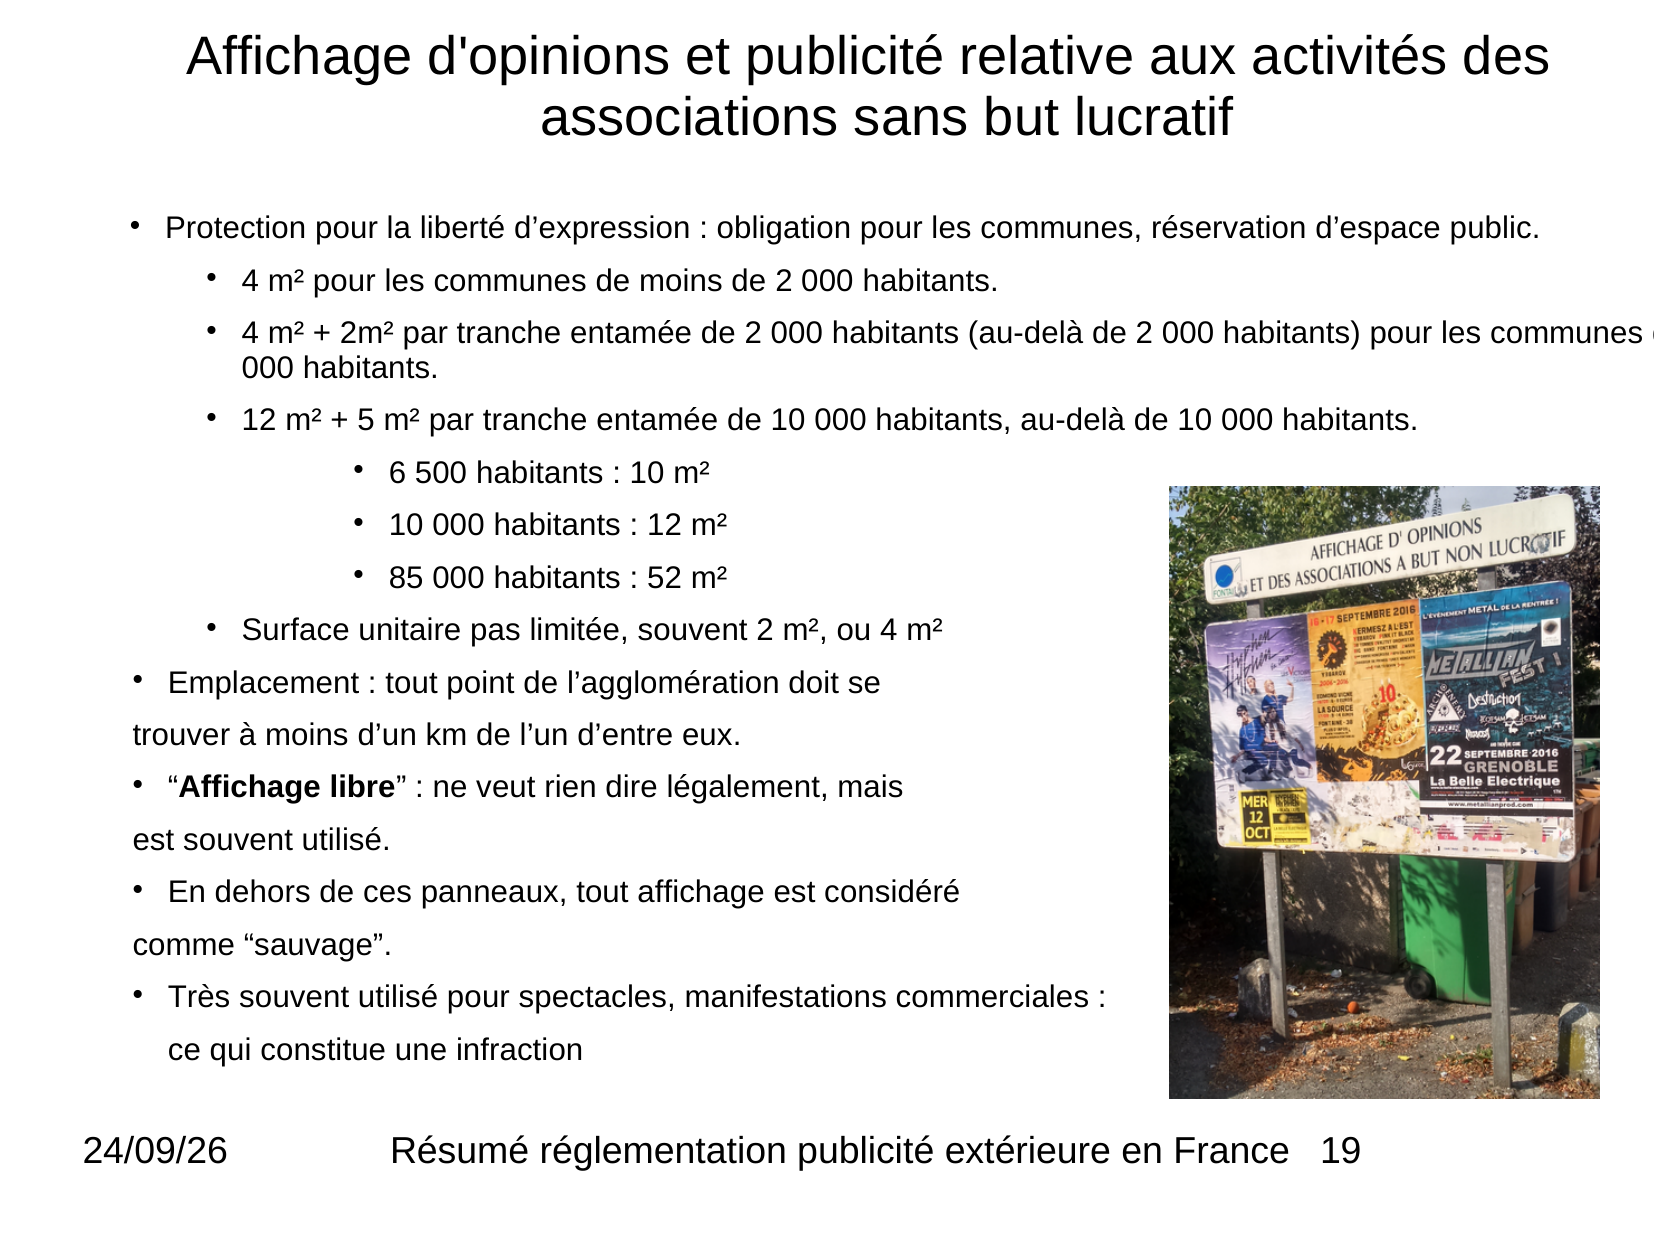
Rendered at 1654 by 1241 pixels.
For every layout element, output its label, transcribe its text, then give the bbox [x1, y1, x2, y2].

picture [1169, 486, 1600, 1099]
text_box Protection pour la liberté d’expression : obligation pour les communes, réservation d’espace public. 4 m² pour les communes de moins de 2 000 habitants. 4 m² + 2m² par tranche entamée de 2 000 habitants (au-delà de 2 000 habitants) pour les communes de plus de 4 000 habitants. 12 m² + 5 m² par tranche entamée de 10 000 habitants, au-delà de 10 000 habitants. 6 500 habitants : 10 m² 10 000 habitants : 12 m² 85 000 habitants : 52 m² Surface unitaire pas limitée, souvent 2 m², ou 4 m² Emplacement : tout point de l’agglomération doit se trouver à moins d’un km de l’un d’entre eux. “Affichage libre” : ne veut rien dire légalement, mais est souvent utilisé. En dehors de ces panneaux, tout affichage est considéré comme “sauvage”. Très souvent utilisé pour spectacles, manifestations commerciales : ce qui constitue une infraction [59, 129, 1654, 925]
list [82, 925, 1169, 1010]
title Affichage d'opinions et publicité relative aux activités des associations sans but lucratif [90, 19, 1579, 129]
list [451, 992, 459, 1005]
list [539, 992, 547, 1005]
